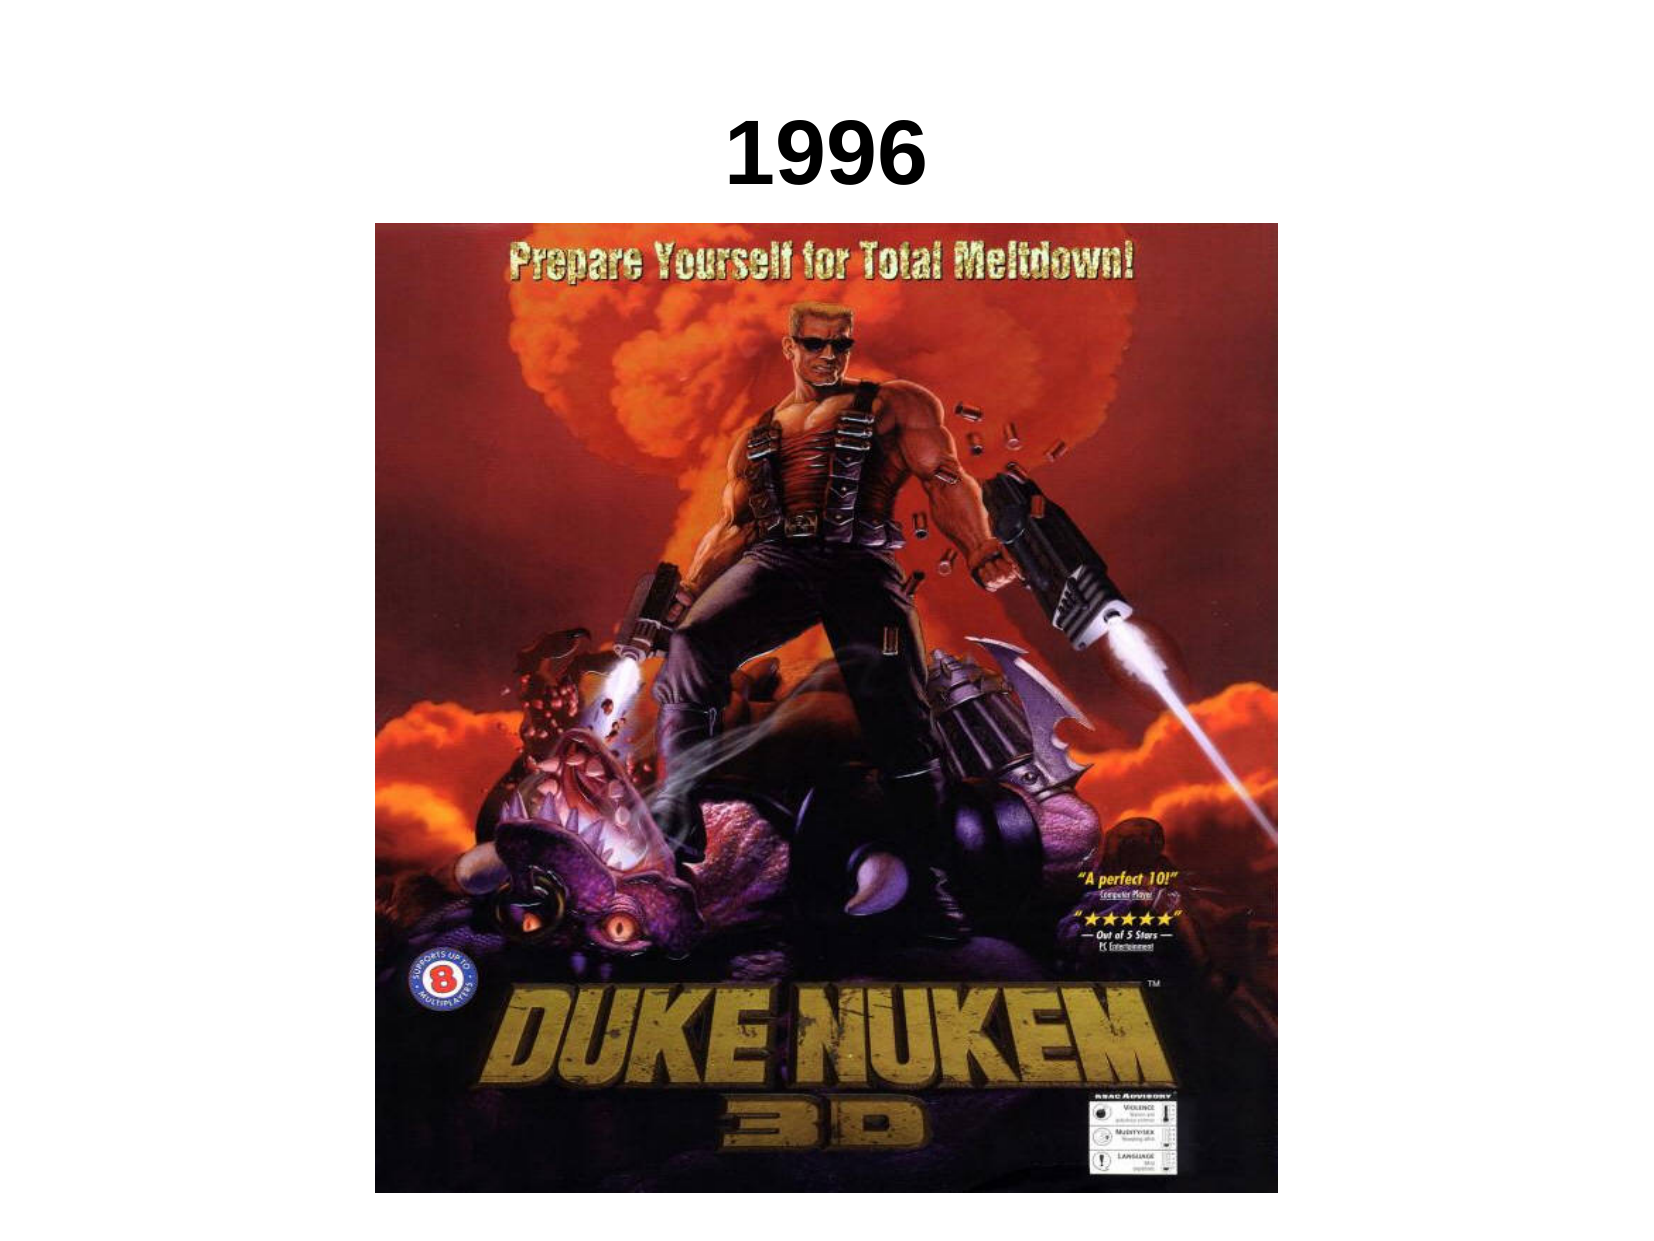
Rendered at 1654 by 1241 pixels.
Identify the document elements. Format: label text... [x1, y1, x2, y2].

picture [375, 223, 1278, 1193]
title 1996 [82, 49, 1571, 257]
